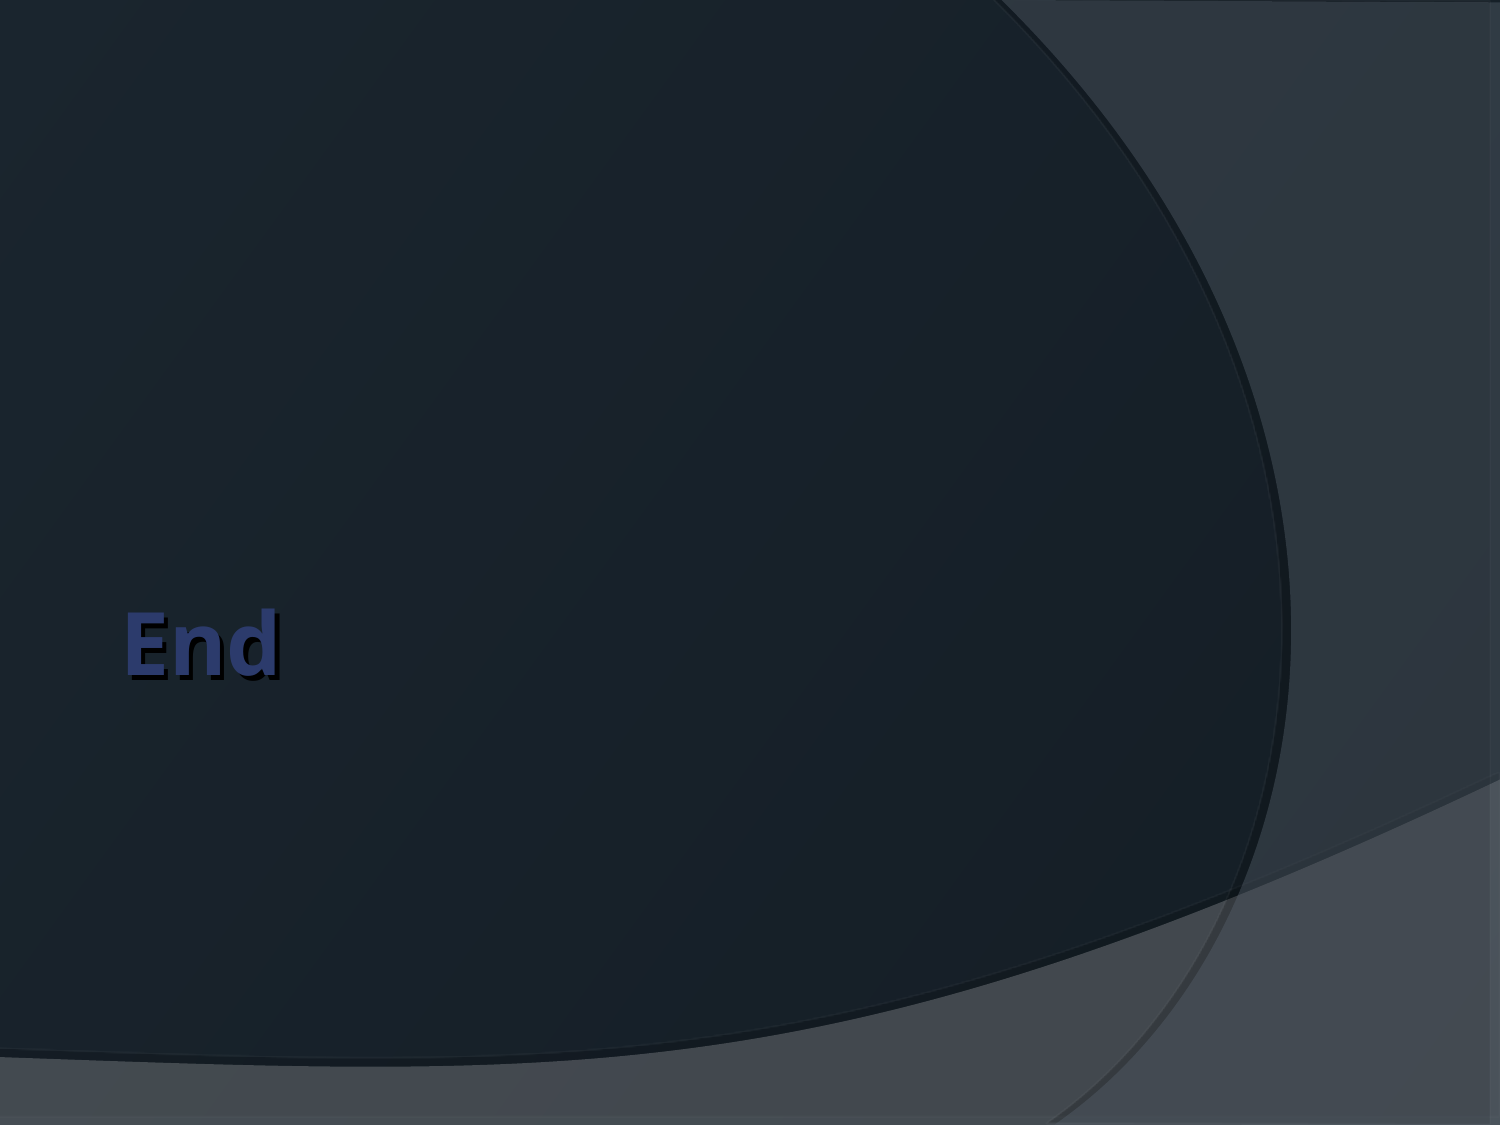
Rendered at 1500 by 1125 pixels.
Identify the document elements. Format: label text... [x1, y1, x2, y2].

title End [112, 587, 1201, 888]
